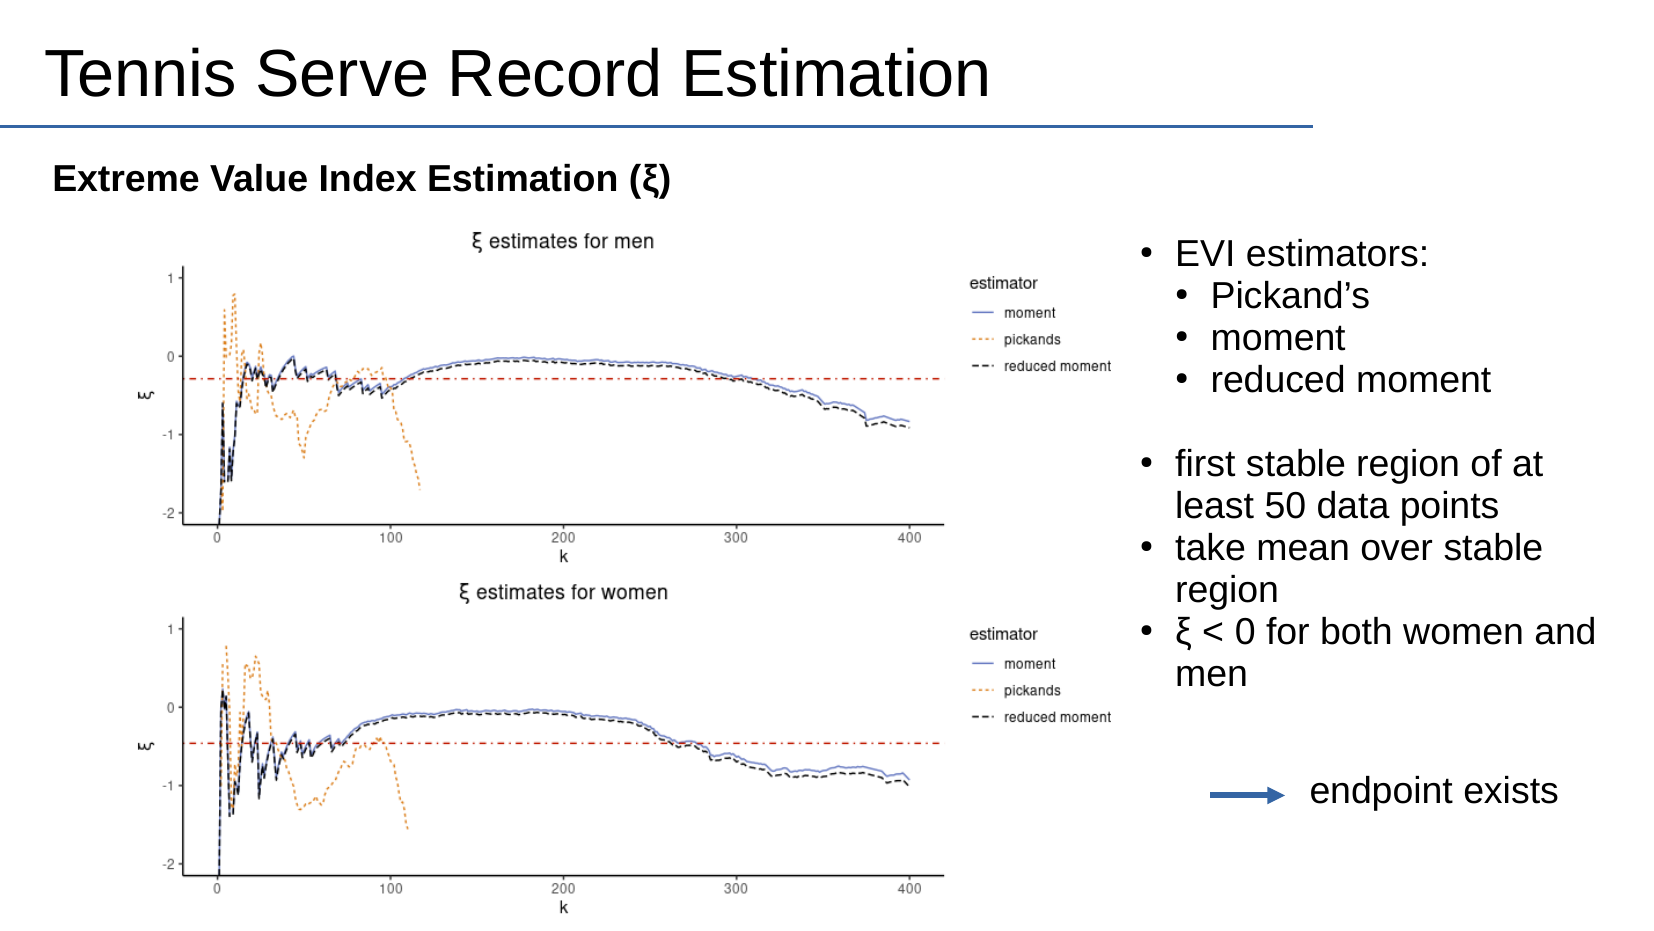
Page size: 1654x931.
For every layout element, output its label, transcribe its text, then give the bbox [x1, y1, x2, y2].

text_box Extreme Value Index Estimation (ξ) [37, 150, 788, 751]
title Tennis Serve Record Estimation [44, 17, 1387, 130]
text_box endpoint exists [1294, 762, 1633, 820]
text_box EVI estimators: Pickand’s moment reduced moment first stable region of at least 50 data points take mean over stable region ξ < 0 for both women and men [1125, 225, 1613, 702]
picture [130, 224, 1126, 926]
